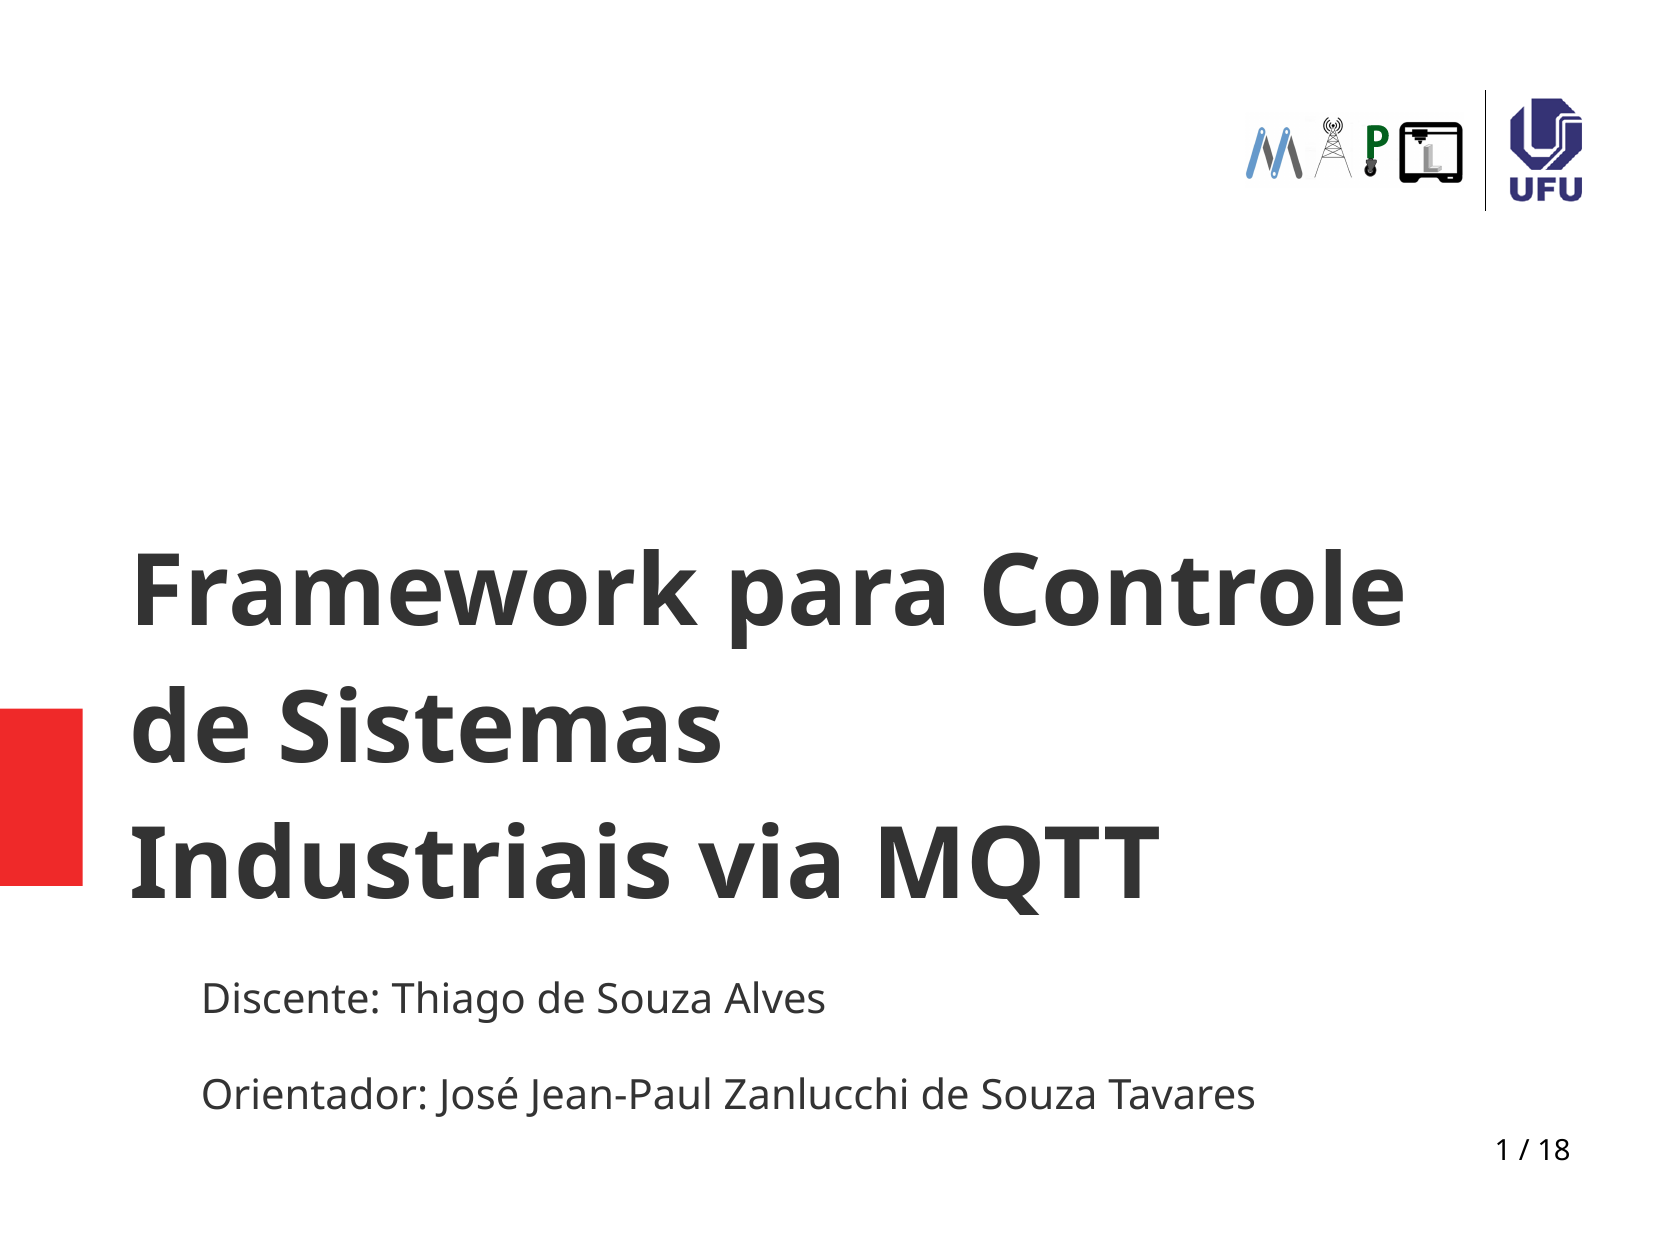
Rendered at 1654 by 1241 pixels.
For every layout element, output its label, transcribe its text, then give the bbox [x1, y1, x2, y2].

list Discente: Thiago de Souza Alves Orientador: José Jean-Paul Zanlucchi de Souza Tavares [129, 968, 1536, 1130]
picture [1485, 89, 1606, 210]
title Framework para Controle de Sistemas Industriais via MQTT [129, 518, 1536, 968]
picture [1245, 112, 1464, 188]
